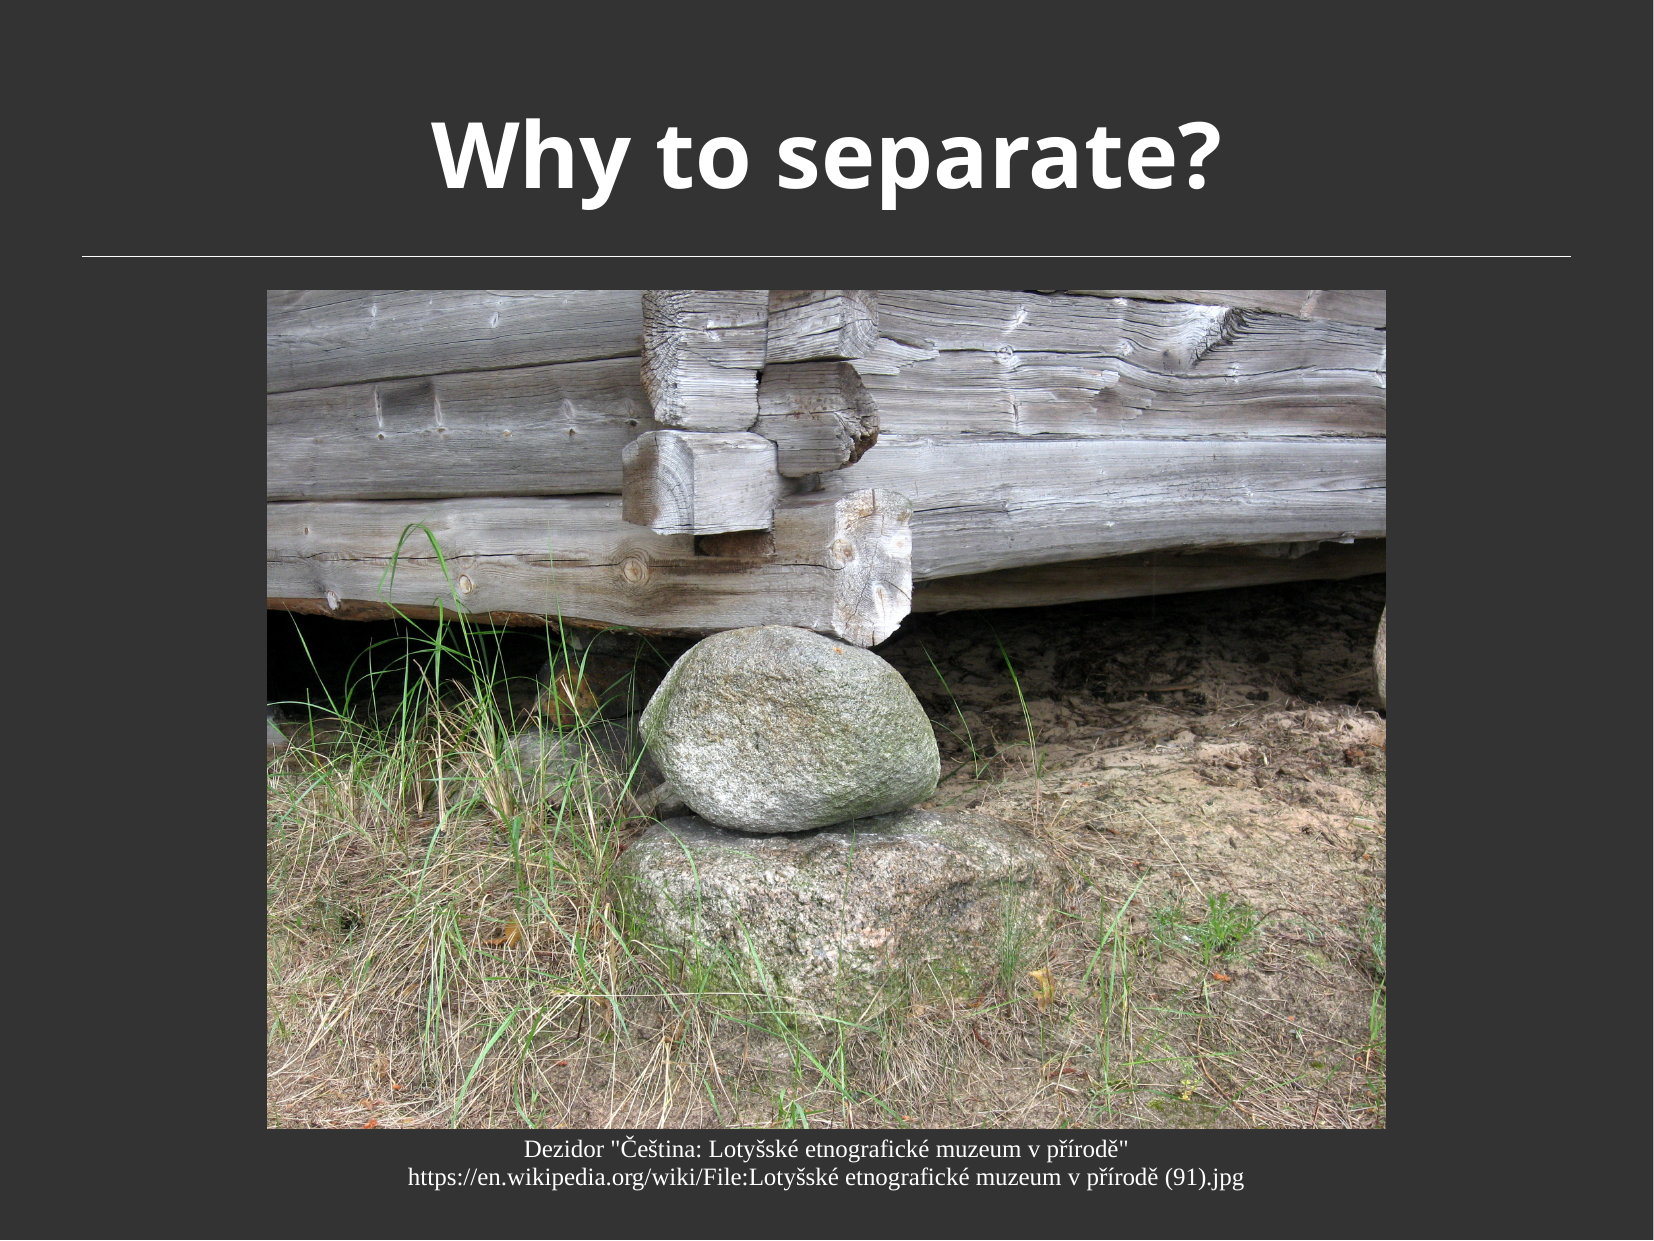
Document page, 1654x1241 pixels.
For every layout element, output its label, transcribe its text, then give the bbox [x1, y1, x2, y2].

picture [267, 290, 1386, 1129]
title Why to separate? [82, 49, 1571, 257]
text_box Dezidor "Čeština: Lotyšské etnografické muzeum v přírodě" https://en.wikipedia.org/wiki/File:Lotyšské etnografické muzeum v přírodě (91).jpg [339, 1127, 1314, 1199]
